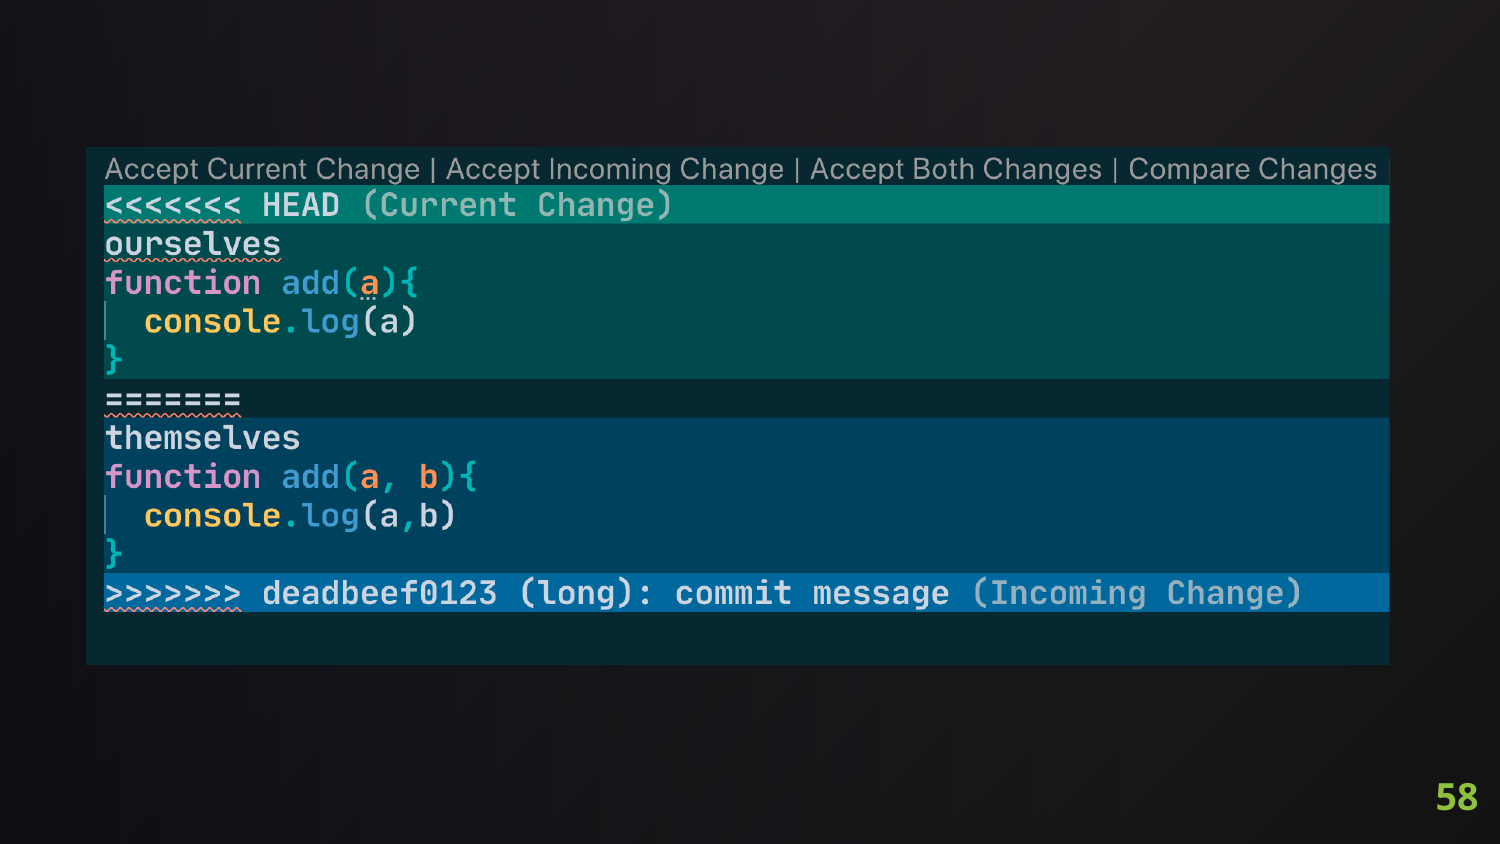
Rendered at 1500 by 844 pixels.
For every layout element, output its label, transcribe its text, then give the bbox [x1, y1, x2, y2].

picture [1110, 587, 1114, 603]
picture [976, 578, 985, 607]
picture [757, 586, 771, 603]
picture [206, 586, 219, 600]
picture [560, 586, 574, 604]
picture [1248, 586, 1261, 609]
picture [1169, 581, 1183, 603]
picture [677, 586, 691, 604]
slide_number <number> [1407, 752, 1494, 844]
picture [205, 431, 220, 449]
picture [147, 586, 160, 600]
picture [226, 586, 239, 600]
picture [422, 581, 436, 603]
picture [598, 586, 613, 609]
picture [146, 431, 161, 449]
picture [86, 147, 1390, 665]
picture [176, 431, 181, 448]
picture [313, 465, 317, 487]
picture [186, 586, 200, 600]
picture [835, 586, 849, 604]
picture [1289, 578, 1298, 607]
picture [1081, 586, 1086, 603]
picture [344, 581, 357, 604]
picture [264, 431, 279, 449]
picture [422, 503, 436, 526]
picture [323, 470, 332, 487]
picture [386, 483, 391, 492]
picture [1195, 586, 1203, 603]
picture [736, 587, 745, 603]
picture [933, 586, 948, 604]
picture [1130, 586, 1138, 602]
picture [579, 586, 593, 603]
picture [993, 581, 1006, 603]
picture [405, 522, 410, 531]
picture [186, 431, 200, 449]
picture [347, 462, 355, 490]
picture [917, 586, 928, 609]
picture [1268, 586, 1282, 603]
picture [206, 509, 220, 526]
picture [333, 465, 337, 487]
picture [815, 586, 823, 603]
picture [284, 431, 298, 449]
picture [206, 470, 220, 487]
picture [186, 509, 190, 526]
picture [165, 509, 180, 526]
picture [323, 586, 332, 603]
picture [225, 509, 240, 526]
picture [443, 500, 452, 529]
picture [1229, 586, 1242, 603]
picture [382, 586, 397, 604]
picture [697, 586, 711, 604]
picture [244, 431, 260, 448]
picture [402, 581, 416, 603]
picture [363, 586, 377, 604]
picture [191, 509, 200, 526]
picture [1210, 586, 1223, 603]
picture [107, 586, 121, 601]
picture [244, 470, 258, 487]
picture [826, 586, 830, 603]
picture [362, 470, 377, 488]
picture [265, 586, 273, 603]
picture [127, 425, 141, 448]
picture [225, 470, 240, 488]
picture [284, 586, 298, 604]
picture [481, 581, 495, 604]
picture [274, 581, 279, 603]
picture [1075, 586, 1079, 603]
picture [127, 470, 141, 488]
picture [875, 586, 888, 604]
picture [443, 462, 452, 490]
picture [323, 509, 337, 526]
picture [303, 504, 319, 526]
picture [620, 577, 629, 607]
picture [1189, 581, 1193, 603]
picture [304, 470, 312, 487]
picture [523, 577, 533, 607]
picture [1031, 586, 1045, 603]
picture [1052, 586, 1065, 604]
picture [727, 586, 732, 603]
picture [382, 509, 396, 526]
picture [1133, 587, 1144, 609]
picture [166, 470, 180, 488]
picture [107, 426, 121, 448]
picture [1208, 595, 1217, 604]
picture [422, 464, 436, 488]
picture [913, 586, 922, 602]
picture [170, 431, 175, 448]
picture [264, 509, 279, 526]
picture [127, 586, 141, 600]
picture [366, 501, 375, 529]
picture [333, 581, 337, 603]
picture [303, 586, 318, 604]
picture [442, 581, 456, 603]
picture [894, 586, 908, 604]
picture [1116, 586, 1124, 603]
picture [185, 465, 200, 487]
picture [108, 539, 121, 568]
picture [461, 461, 474, 491]
picture [166, 586, 180, 601]
picture [461, 581, 475, 603]
picture [1012, 586, 1026, 603]
picture [343, 509, 357, 531]
picture [244, 503, 260, 526]
picture [747, 586, 751, 603]
picture [146, 509, 160, 526]
picture [146, 470, 160, 487]
picture [107, 464, 121, 487]
picture [855, 586, 869, 604]
picture [284, 470, 298, 487]
picture [721, 586, 725, 603]
picture [1091, 587, 1106, 603]
picture [775, 581, 790, 603]
picture [539, 581, 555, 603]
picture [224, 425, 241, 448]
